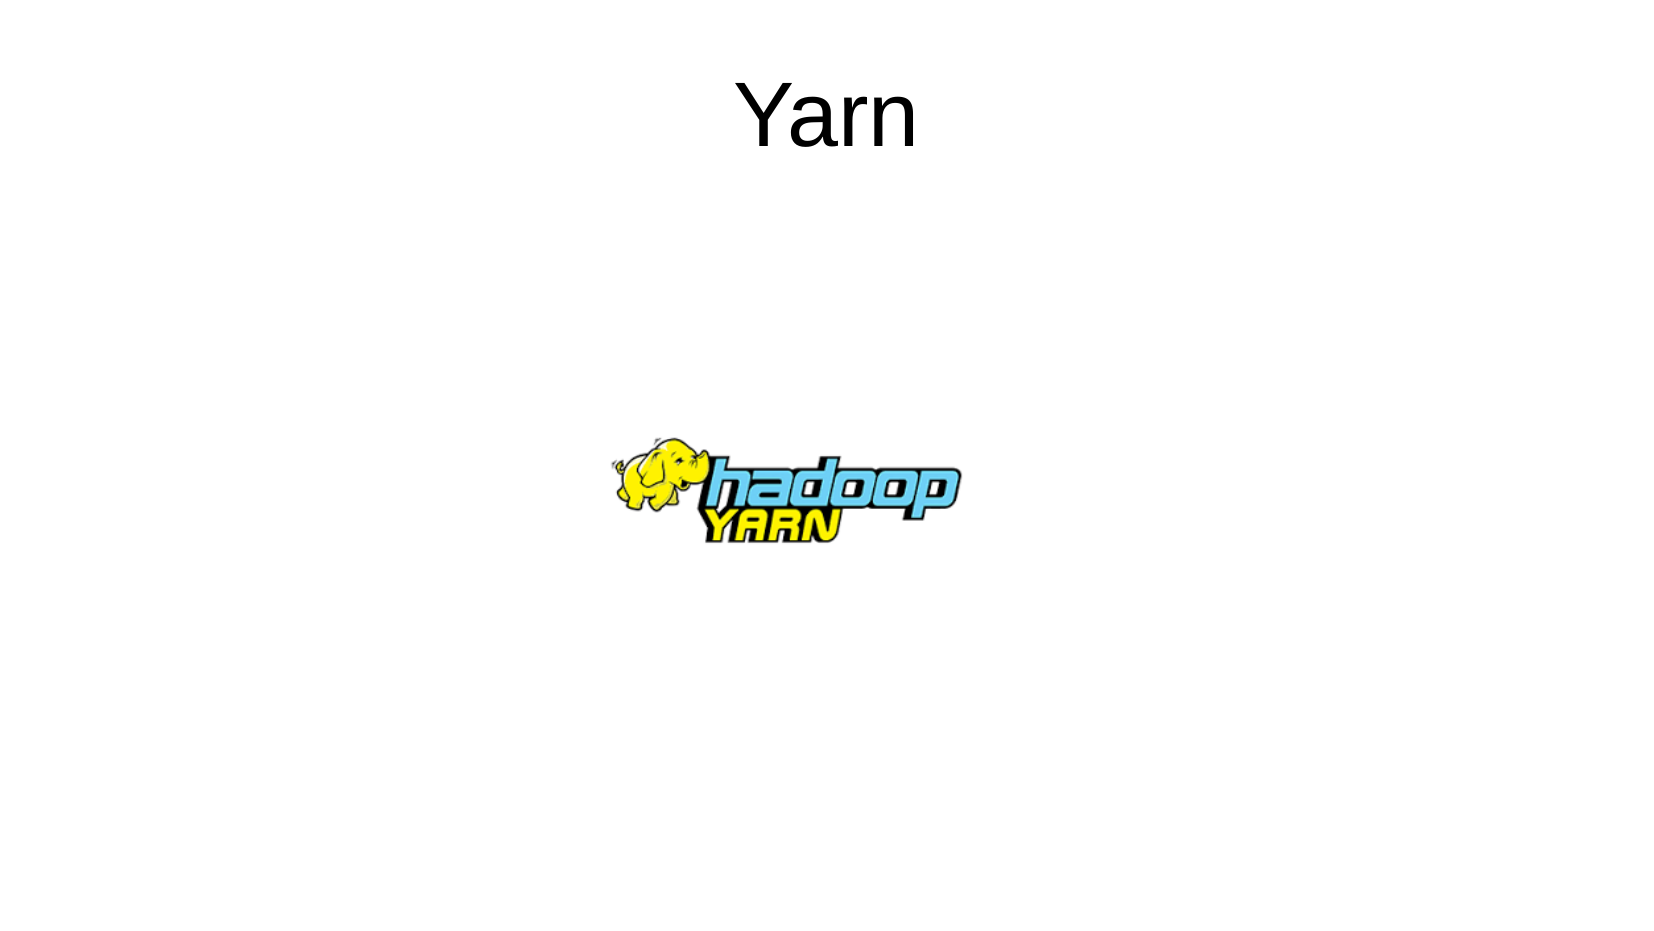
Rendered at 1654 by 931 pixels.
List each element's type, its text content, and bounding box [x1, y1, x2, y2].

title Yarn [82, 37, 1571, 193]
picture [604, 375, 976, 610]
